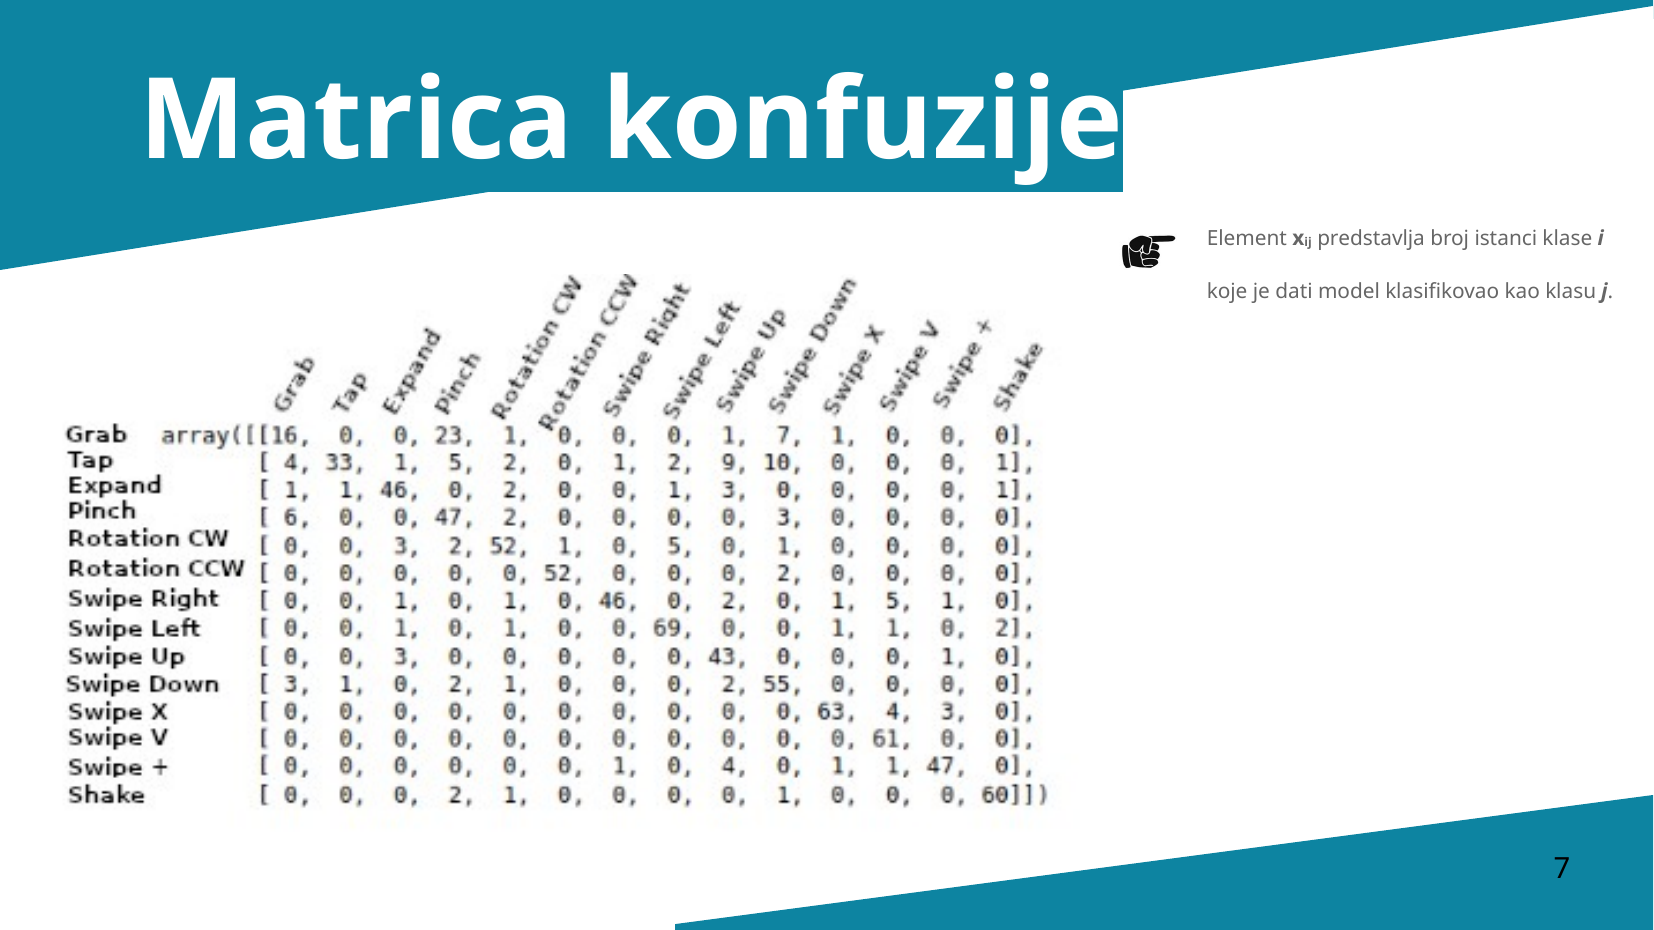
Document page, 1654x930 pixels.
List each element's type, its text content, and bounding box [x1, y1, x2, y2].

title Matrica konfuzije [0, 162, 1376, 193]
text_box Element xij predstavlja broj istanci klase i koje je dati model klasifikovao kao klasu j. [1192, 293, 1648, 312]
picture [8, 205, 1201, 852]
